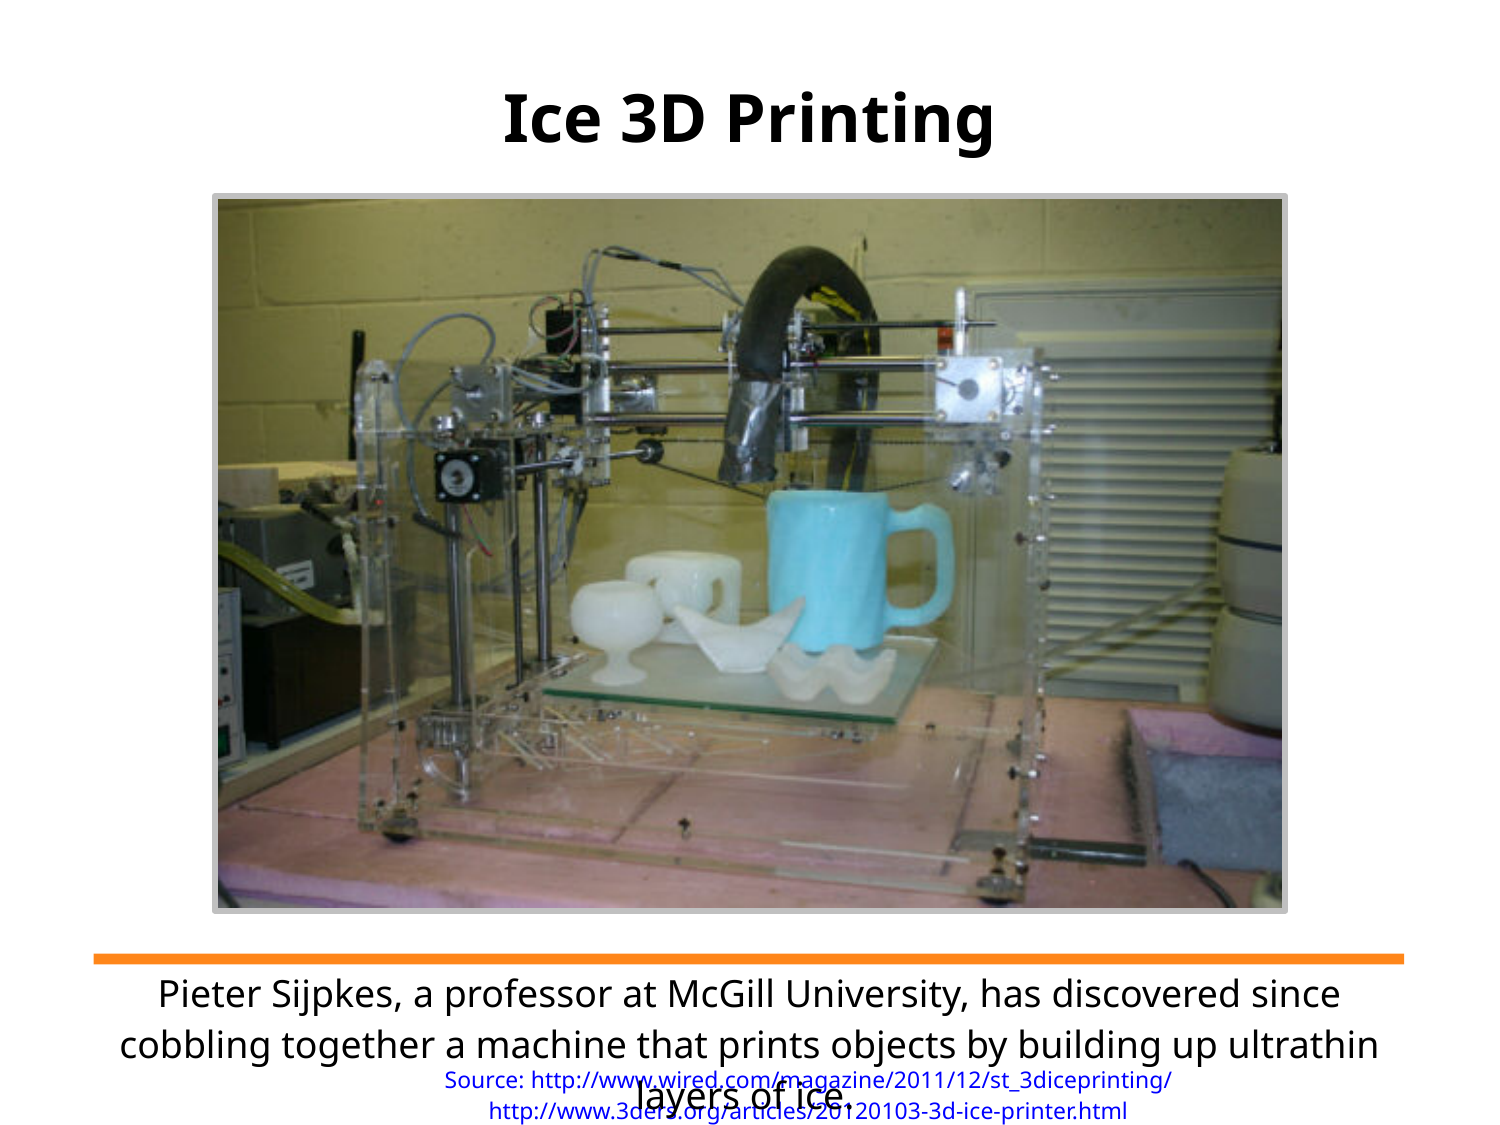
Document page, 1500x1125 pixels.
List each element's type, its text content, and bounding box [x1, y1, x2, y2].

title Ice 3D Printing [44, 44, 1456, 188]
text_box Source: http://www.wired.com/magazine/2011/12/st_3diceprinting/ http://www.3ders.org/articles/20120103-3d-ice-printer.html [429, 1064, 1071, 1123]
text_box Pieter Sijpkes, a professor at McGill University, has discovered since cobbling together a machine that prints objects by building up ultrathin layers of ice. [70, 960, 1430, 1064]
picture [0, 0, 1500, 1125]
